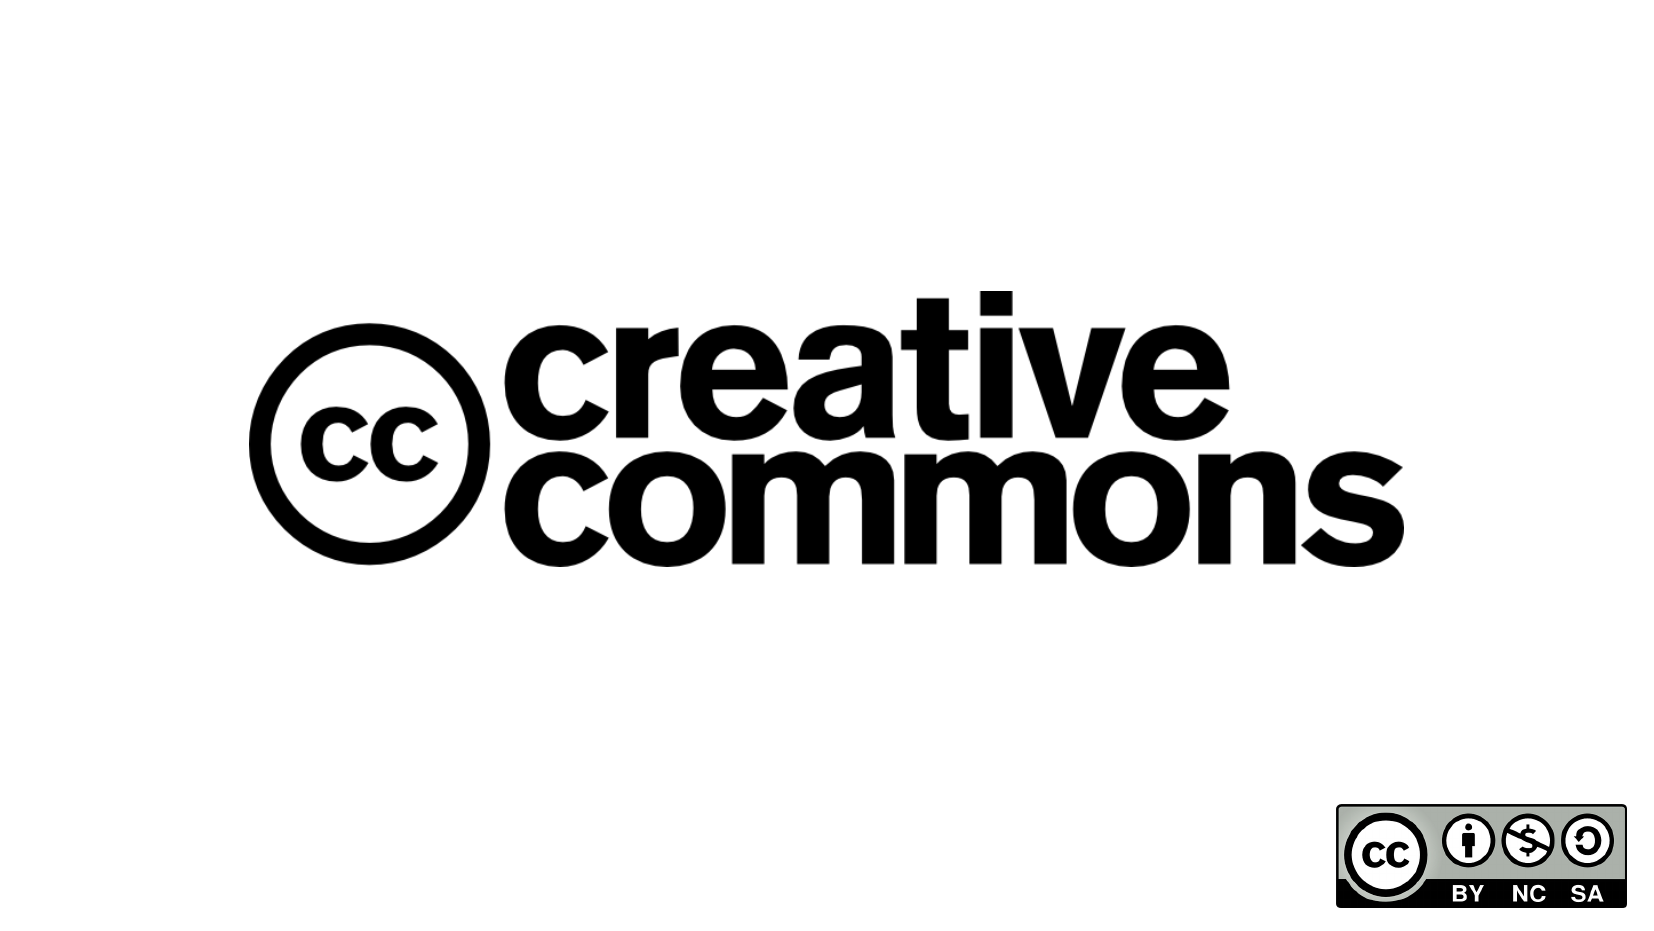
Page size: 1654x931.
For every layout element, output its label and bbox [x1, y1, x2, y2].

picture [1336, 804, 1627, 908]
picture [249, 291, 1404, 567]
